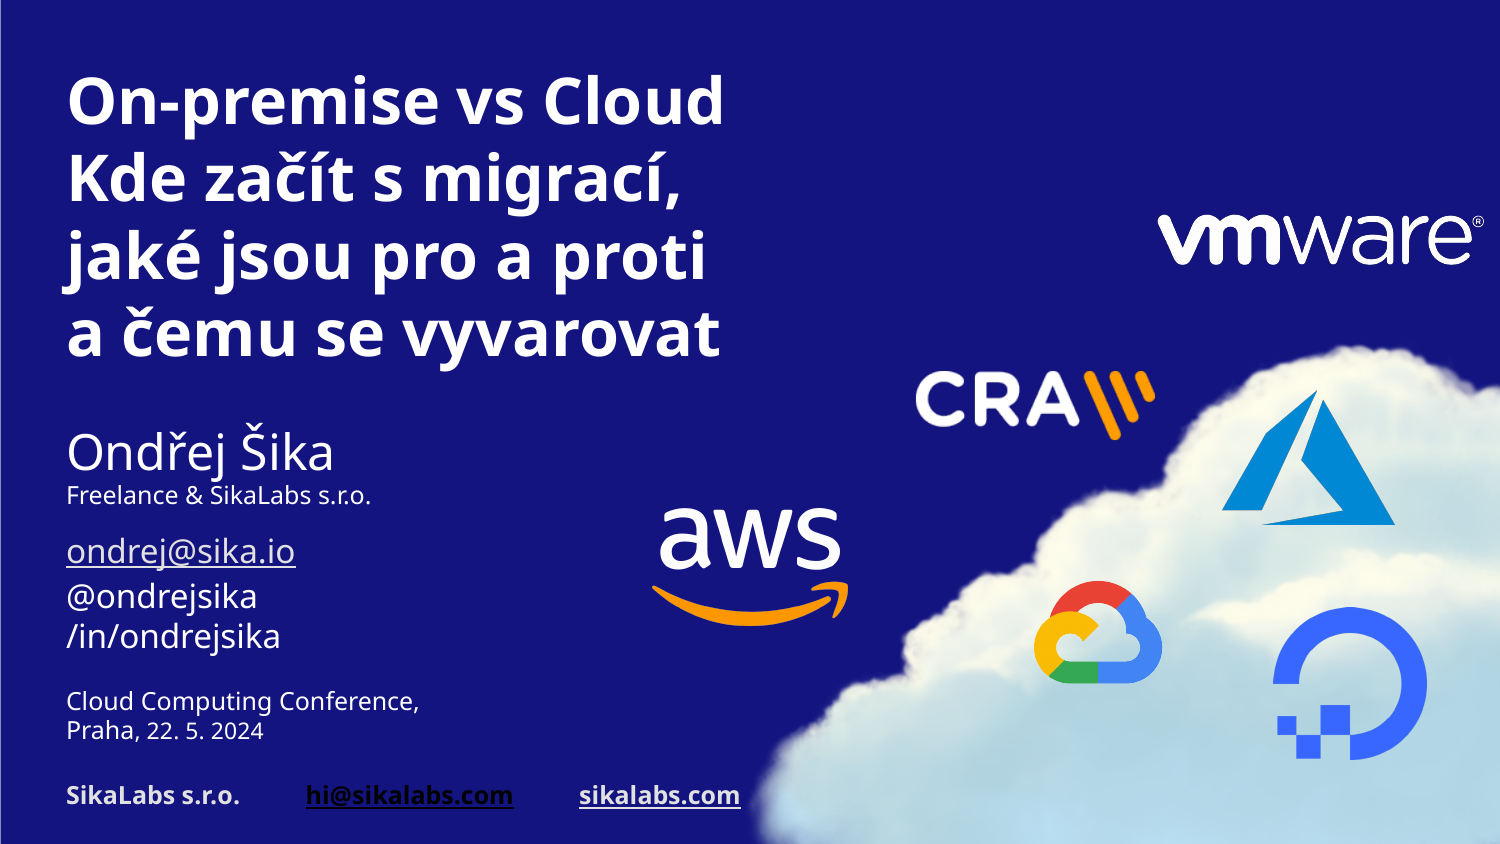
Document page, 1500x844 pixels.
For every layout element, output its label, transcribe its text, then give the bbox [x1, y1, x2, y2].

subtitle Ondřej Šika Freelance & SikaLabs s.r.o. ondrej@sika.io @ondrejsika /in/ondrejsika Cloud Computing Conference, Praha, 22. 5. 2024 [51, 495, 743, 760]
title On-premise vs Cloud Kde začít s migrací, jaké jsou pro a proti a čemu se vyvarovat [51, 44, 1449, 459]
picture [0, 0, 1500, 844]
